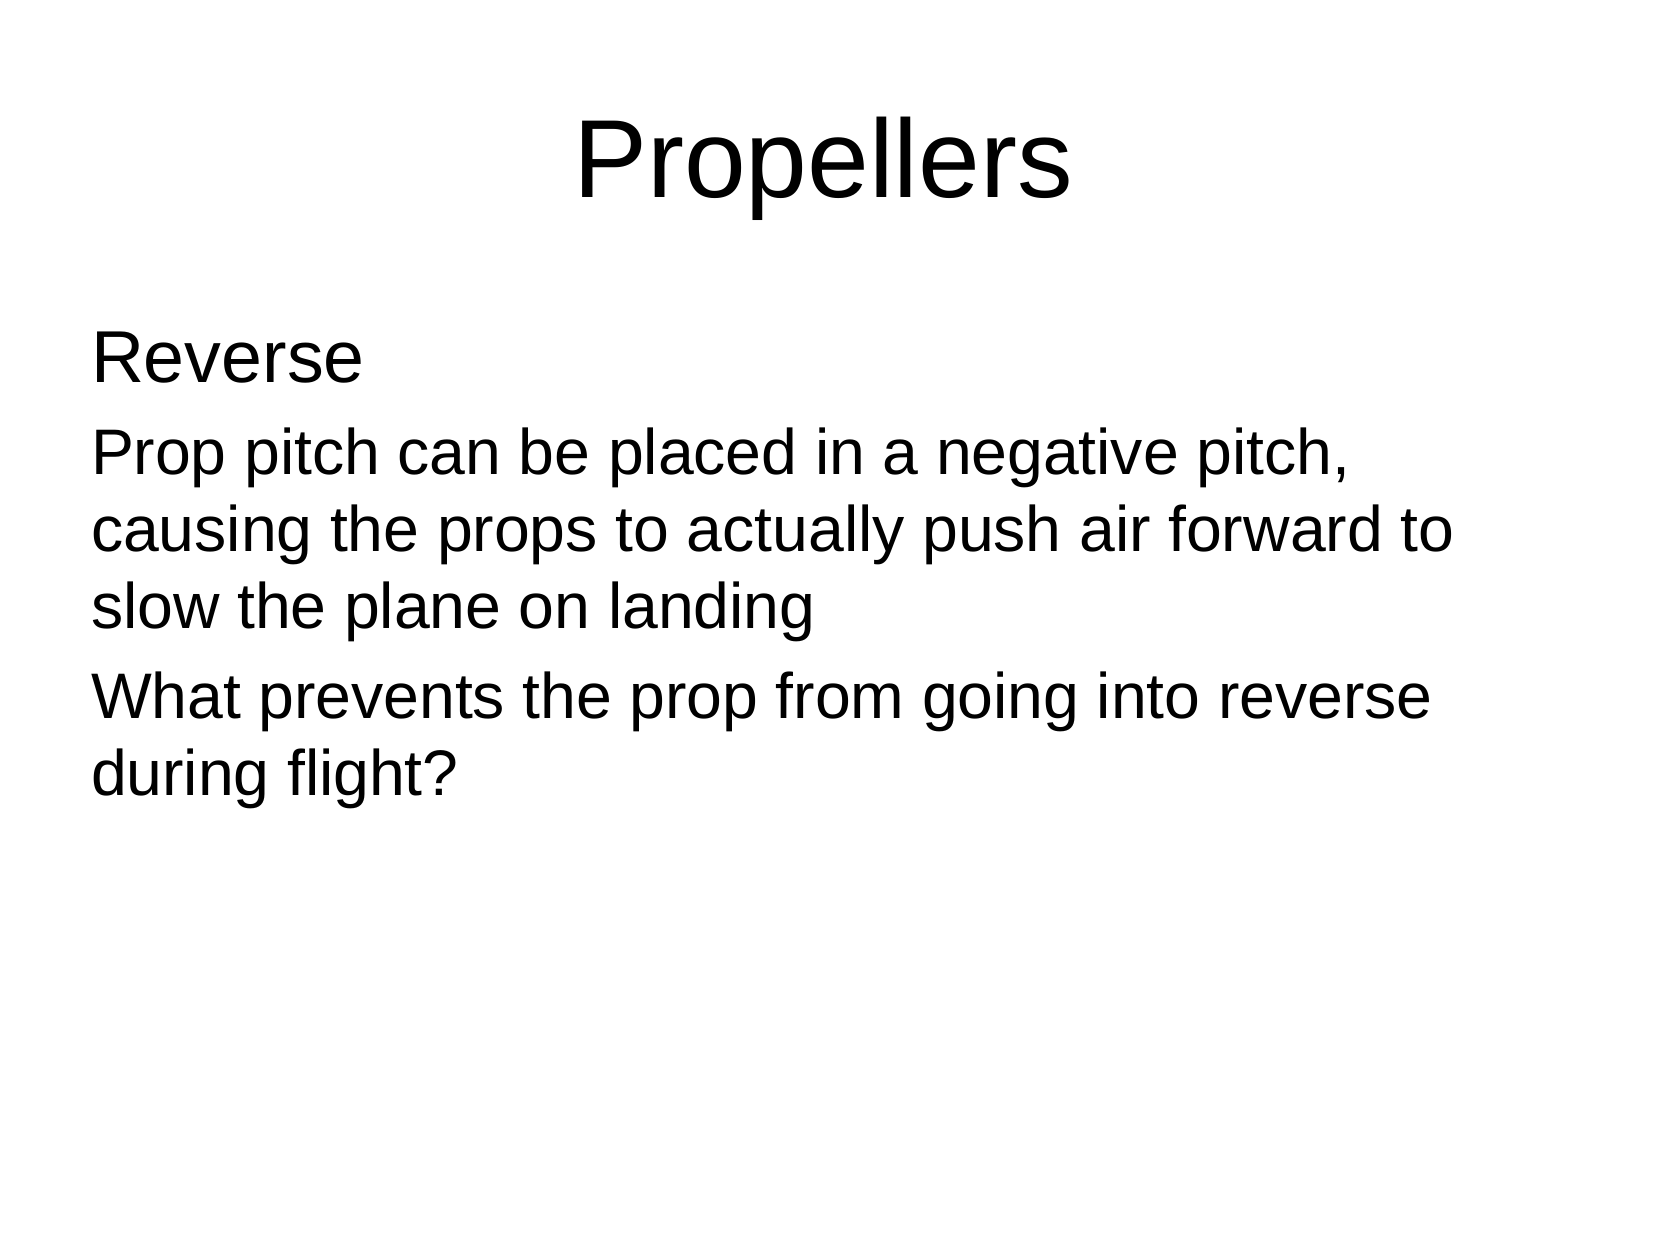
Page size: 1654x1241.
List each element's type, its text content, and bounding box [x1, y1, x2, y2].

title Propellers [82, 16, 1571, 290]
list Reverse Prop pitch can be placed in a negative pitch, causing the props to actually push air forward to slow the plane on landing What prevents the prop from going into reverse during flight? [82, 300, 1571, 1241]
